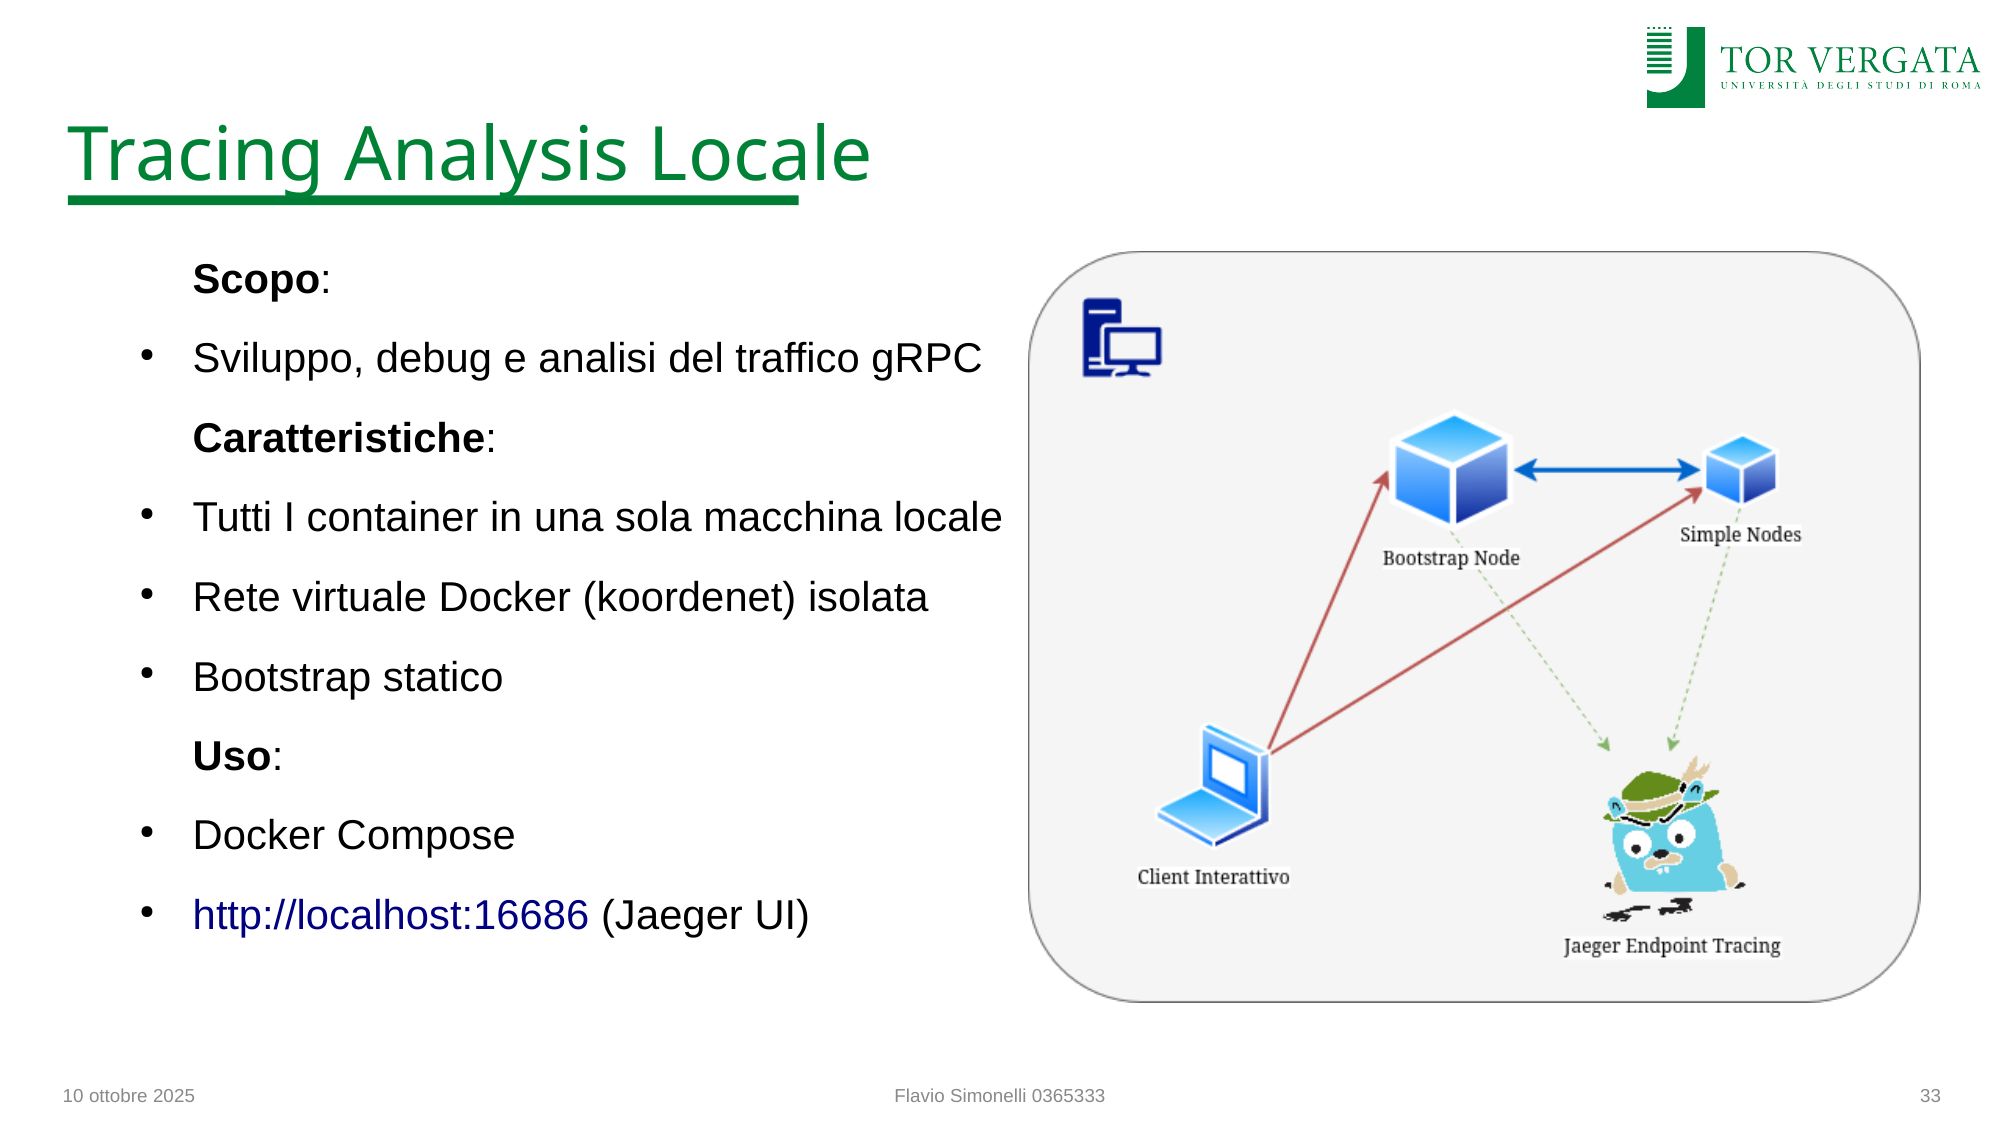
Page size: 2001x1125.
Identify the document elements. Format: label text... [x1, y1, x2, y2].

footer Flavio Simonelli 0365333 [662, 1065, 1338, 1125]
picture [1647, 27, 1981, 51]
title Tracing Analysis Locale [52, 51, 1981, 204]
picture [1028, 251, 1921, 1003]
list Scopo: Sviluppo, debug e analisi del traffico gRPC Caratteristiche: Tutti I container in una sola macchina locale Rete virtuale Docker (koordenet) isolata Bootstrap statico Uso: Docker Compose http://localhost:16686 (Jaeger UI) [106, 244, 1034, 1063]
slide_number 10 ottobre 2025 [47, 1065, 498, 1125]
